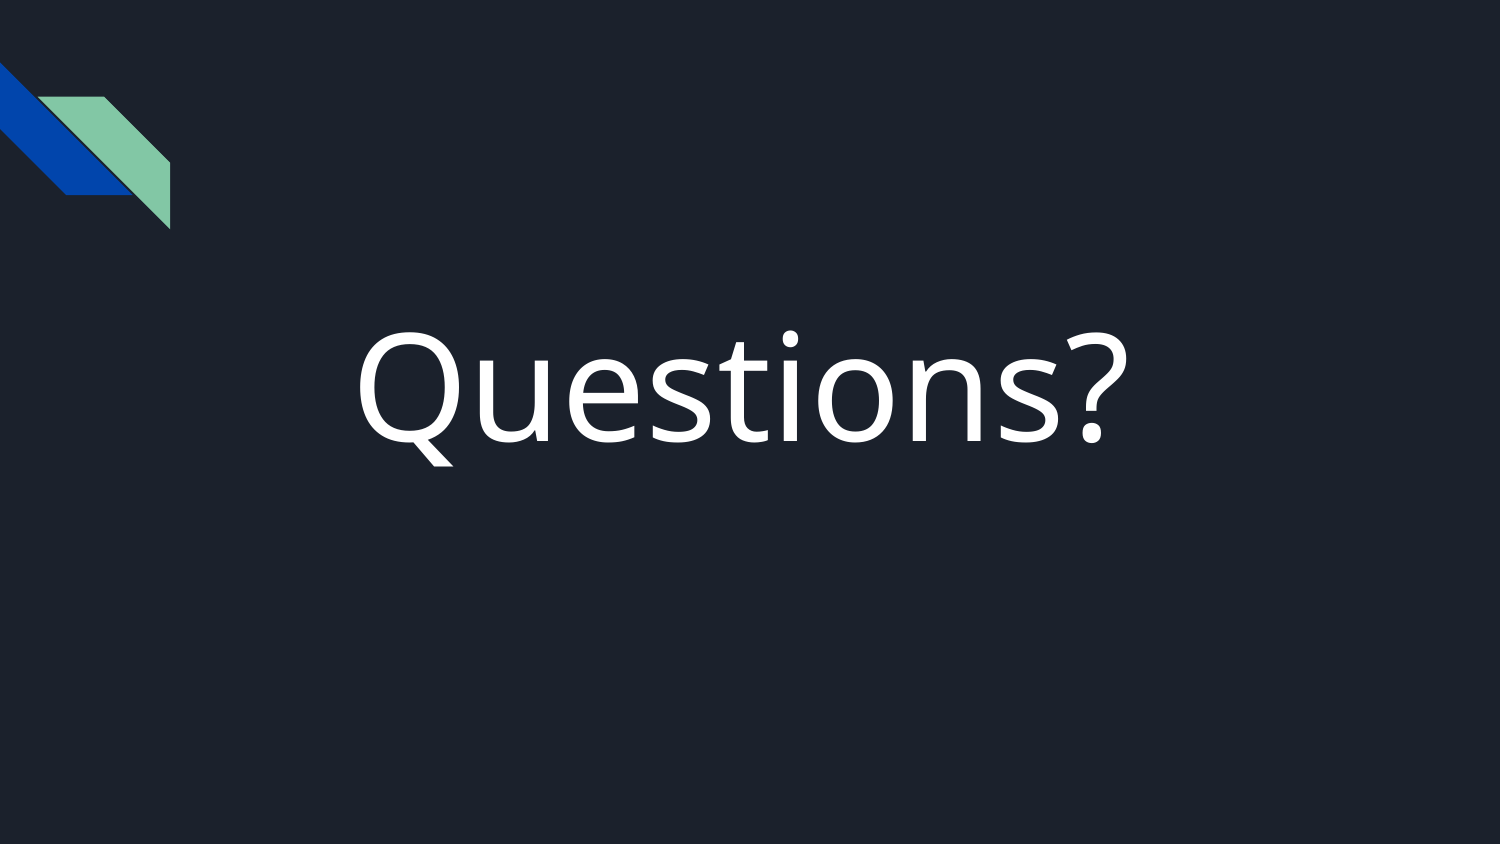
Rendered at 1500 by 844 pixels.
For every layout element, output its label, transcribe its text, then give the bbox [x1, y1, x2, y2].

title Questions? [336, 276, 1226, 658]
